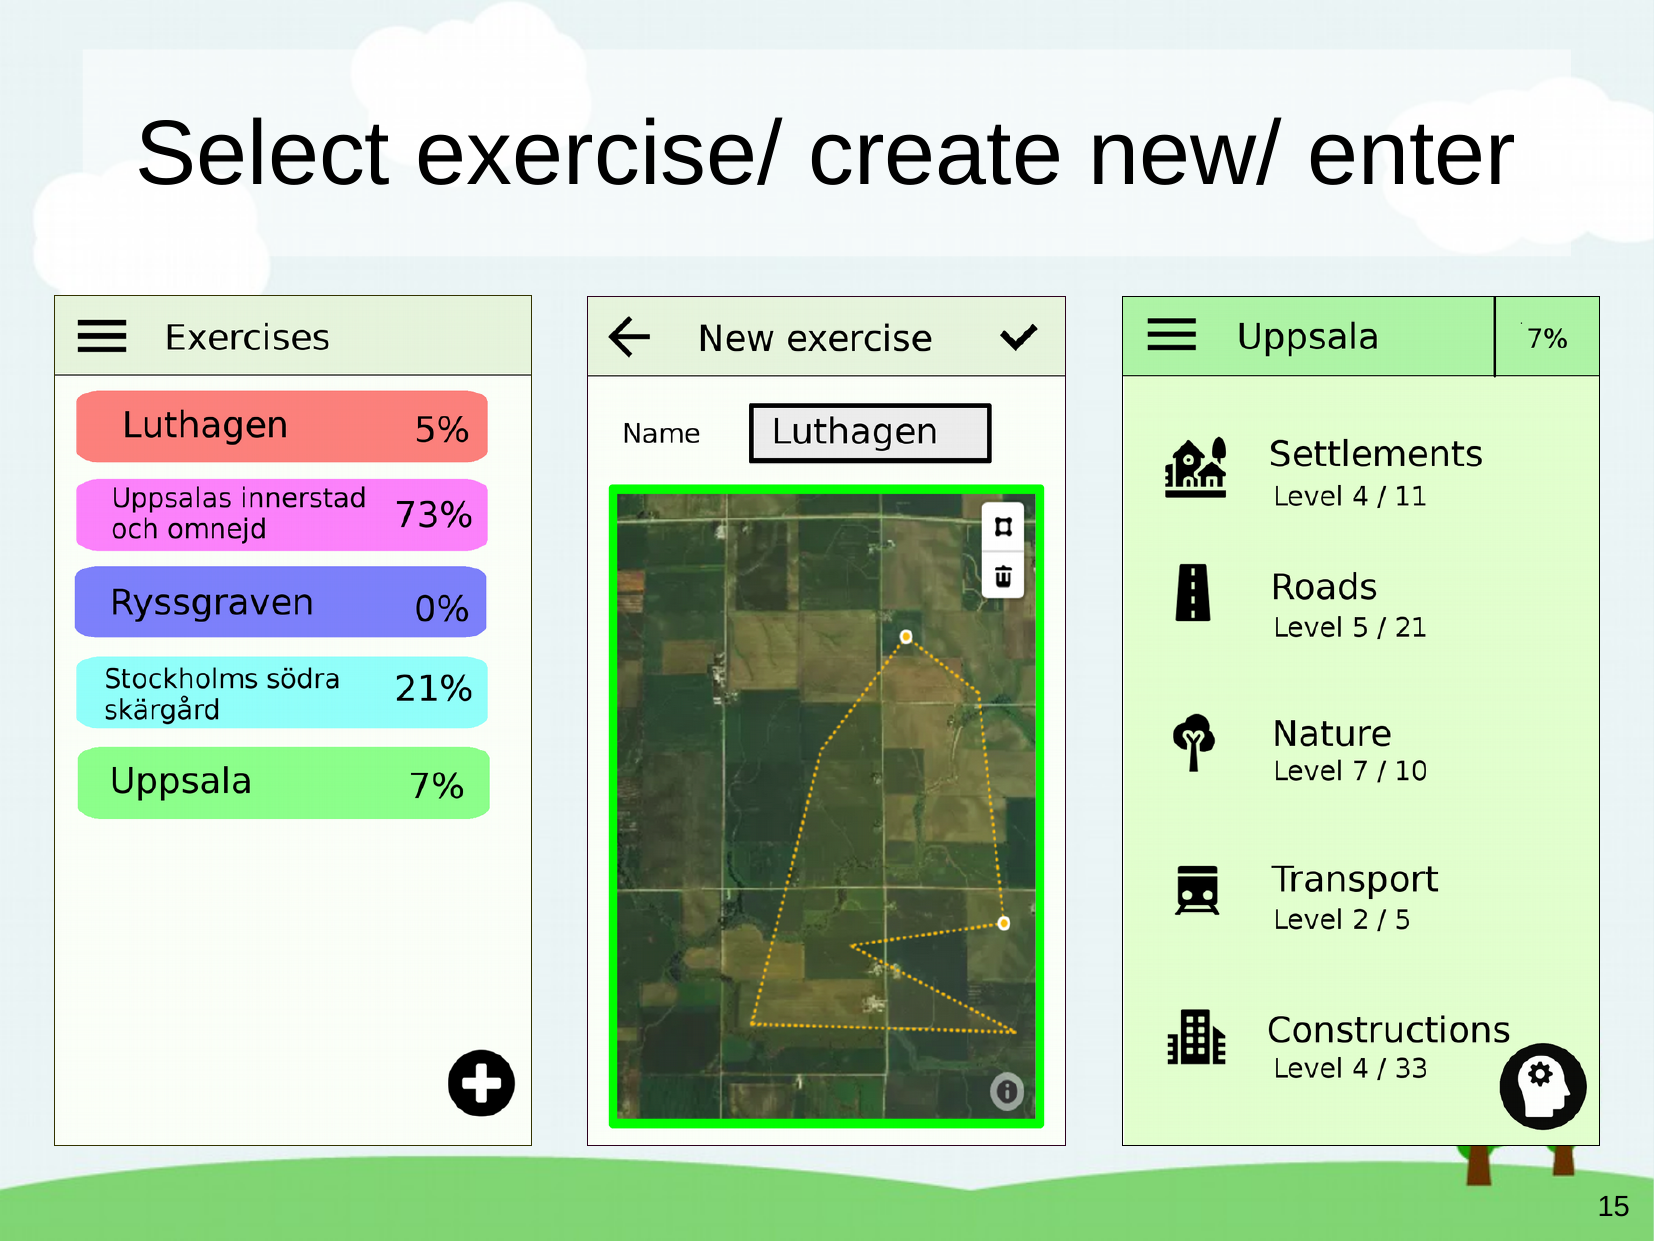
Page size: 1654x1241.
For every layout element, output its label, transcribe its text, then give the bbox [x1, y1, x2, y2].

title Select exercise/ create new/ enter [82, 49, 1571, 257]
picture [0, 0, 1654, 1241]
